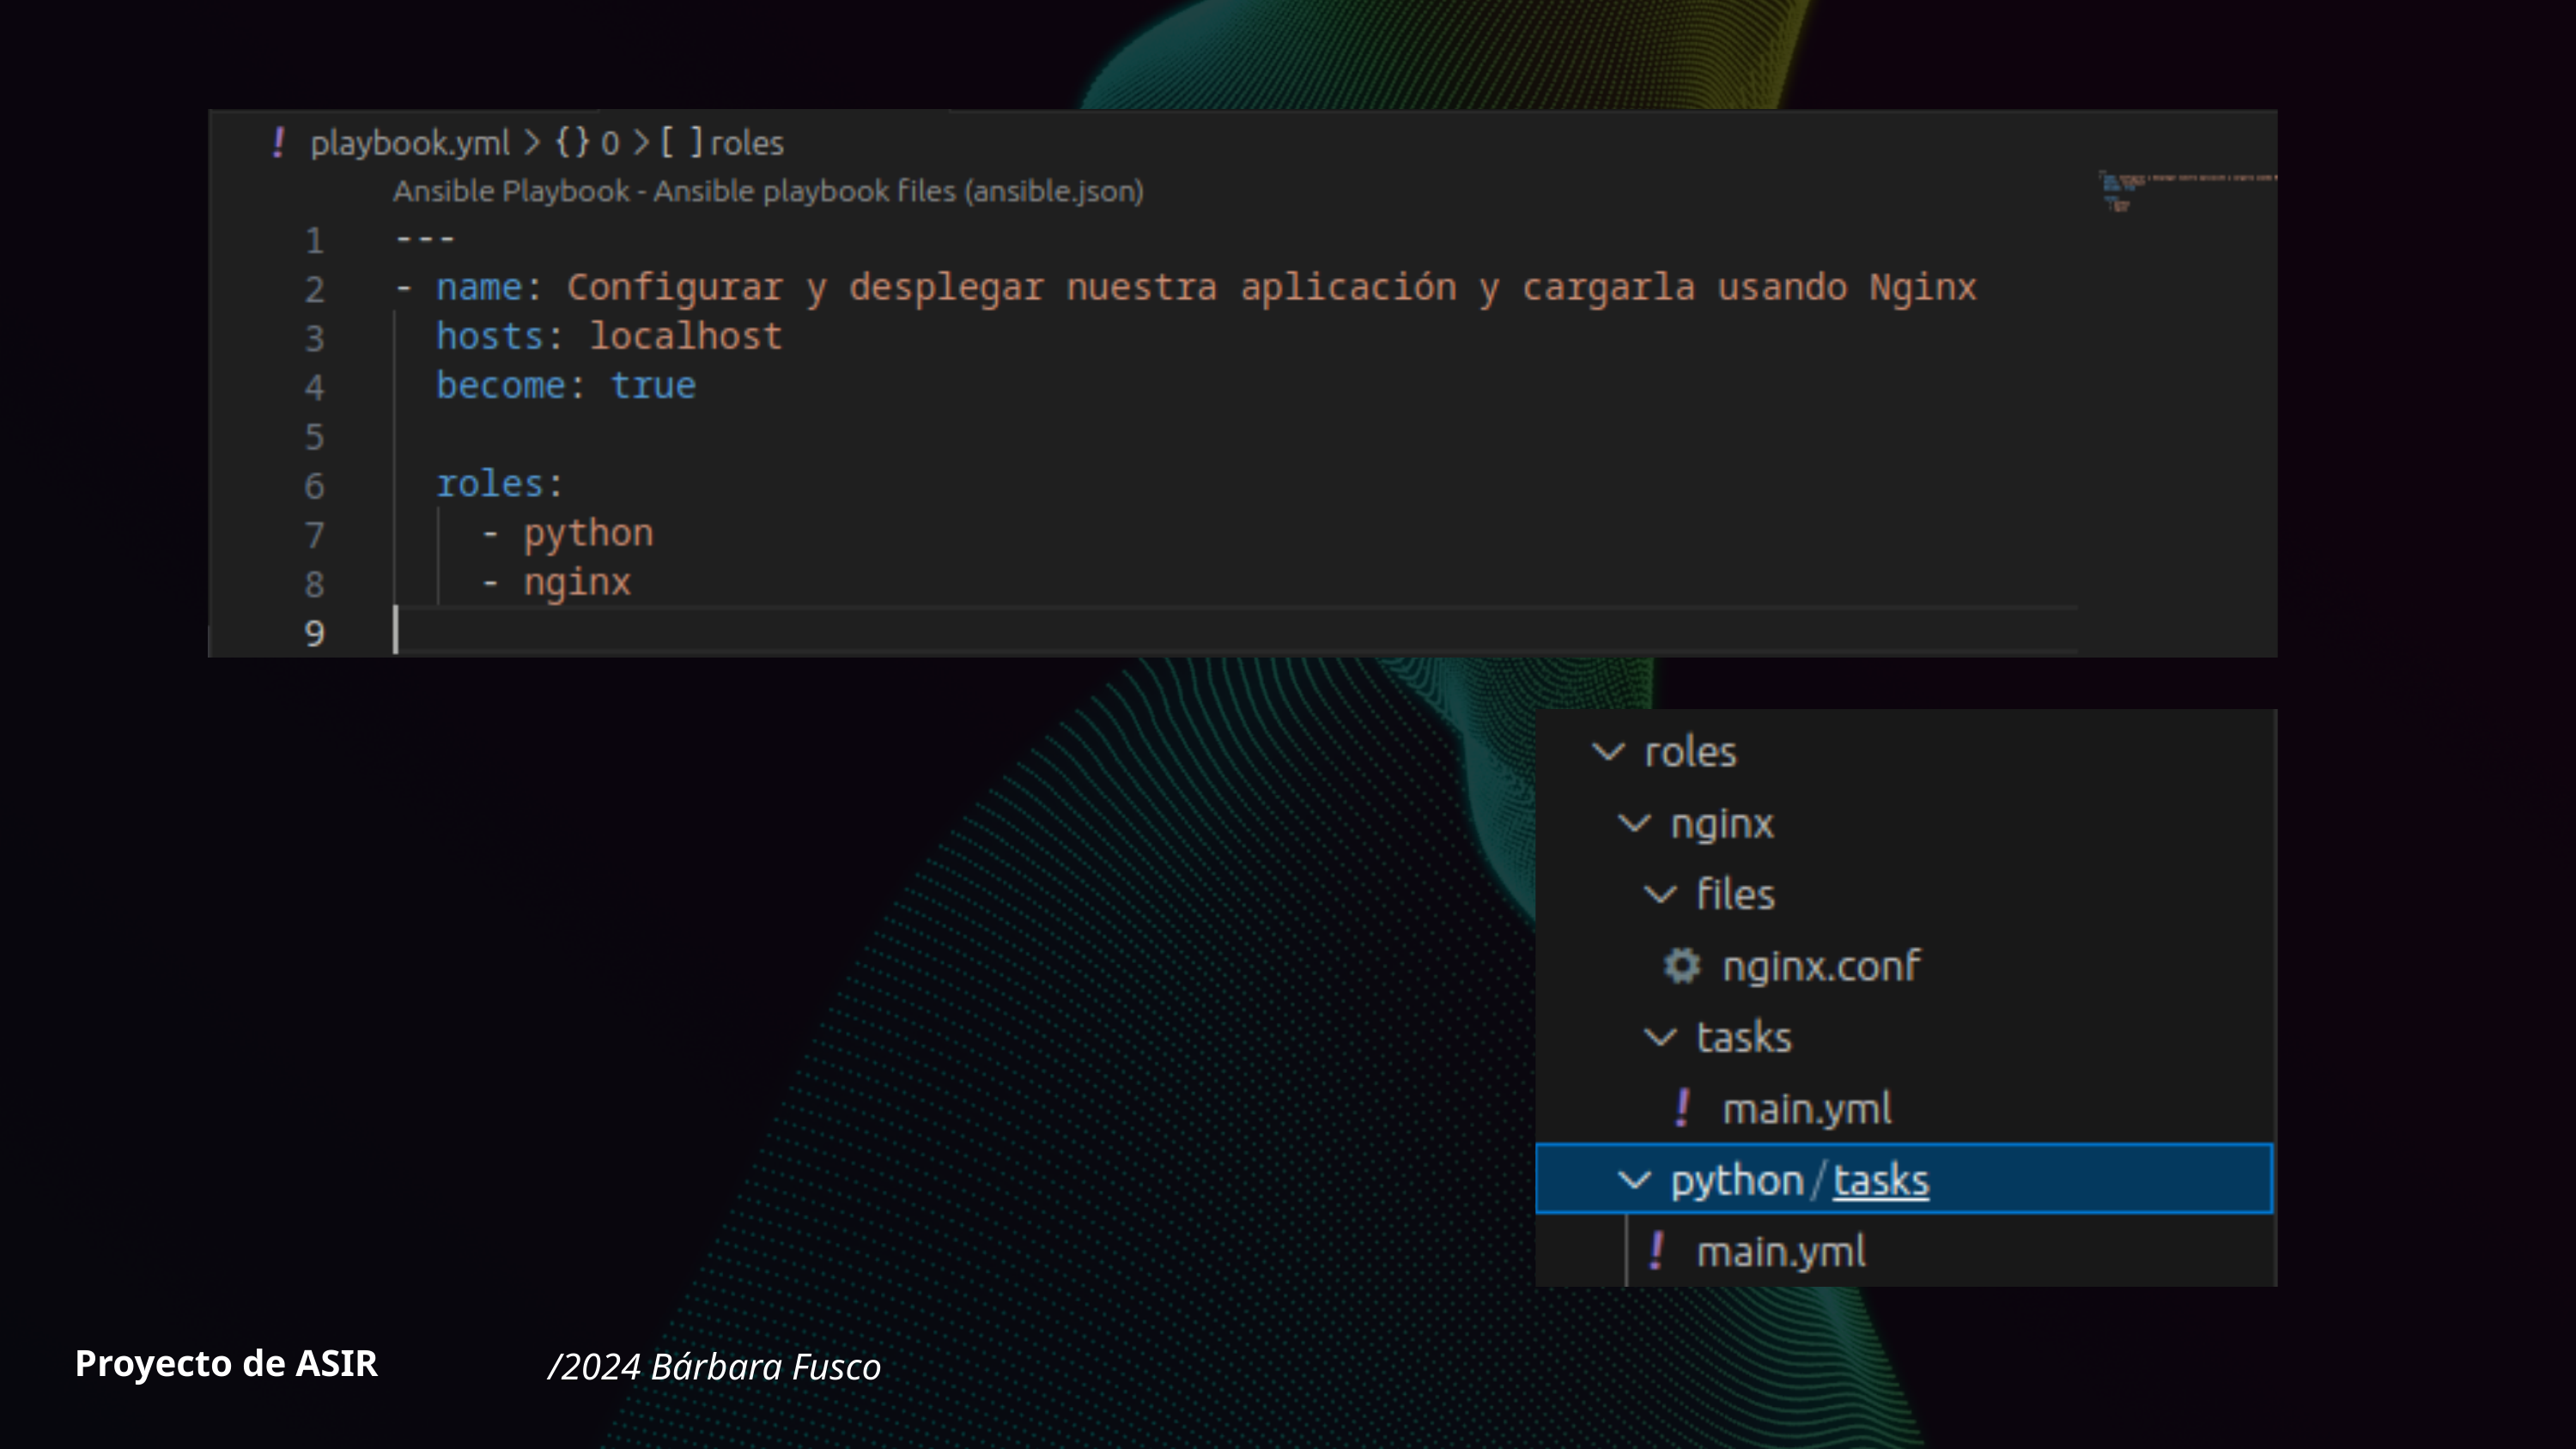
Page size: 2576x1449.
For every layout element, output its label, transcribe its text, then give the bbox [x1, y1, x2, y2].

text_box /2024 Bárbara Fusco [548, 1347, 1117, 1388]
text_box Proyecto de ASIR [74, 1344, 643, 1385]
text_box [0, 0, 2576, 1449]
